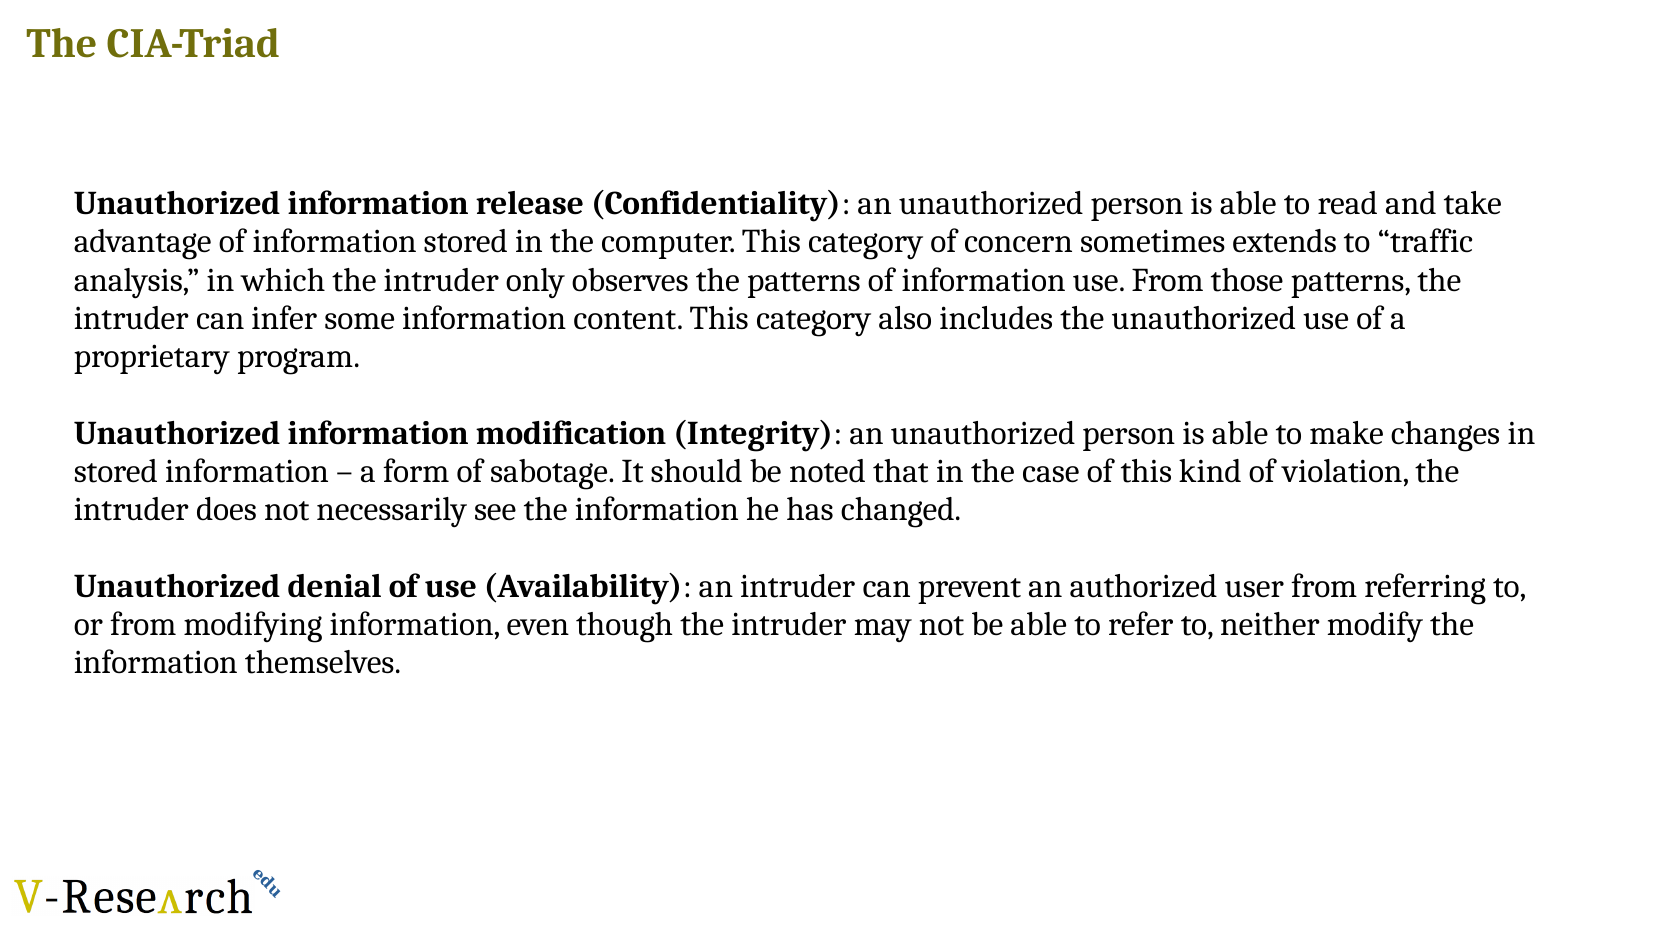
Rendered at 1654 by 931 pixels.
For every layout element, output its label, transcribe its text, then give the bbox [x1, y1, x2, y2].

text_box Unauthorized information release (Confidentiality): an unauthorized person is able to read and take advantage of information stored in the computer. This category of concern sometimes extends to “traffic analysis,” in which the intruder only observes the patterns of information use. From those patterns, the intruder can infer some information content. This category also includes the unauthorized use of a proprietary program. Unauthorized information modification (Integrity): an unauthorized person is able to make changes in stored information – a form of sabotage. It should be noted that in the case of this kind of violation, the intruder does not necessarily see the information he has changed. Unauthorized denial of use (Availability): an intruder can prevent an authorized user from referring to, or from modifying information, even though the intruder may not be able to refer to, neither modify the information themselves. [58, 177, 1559, 699]
text_box The CIA-Triad [11, 12, 319, 77]
text_box edu [222, 847, 333, 931]
picture [11, 876, 255, 916]
